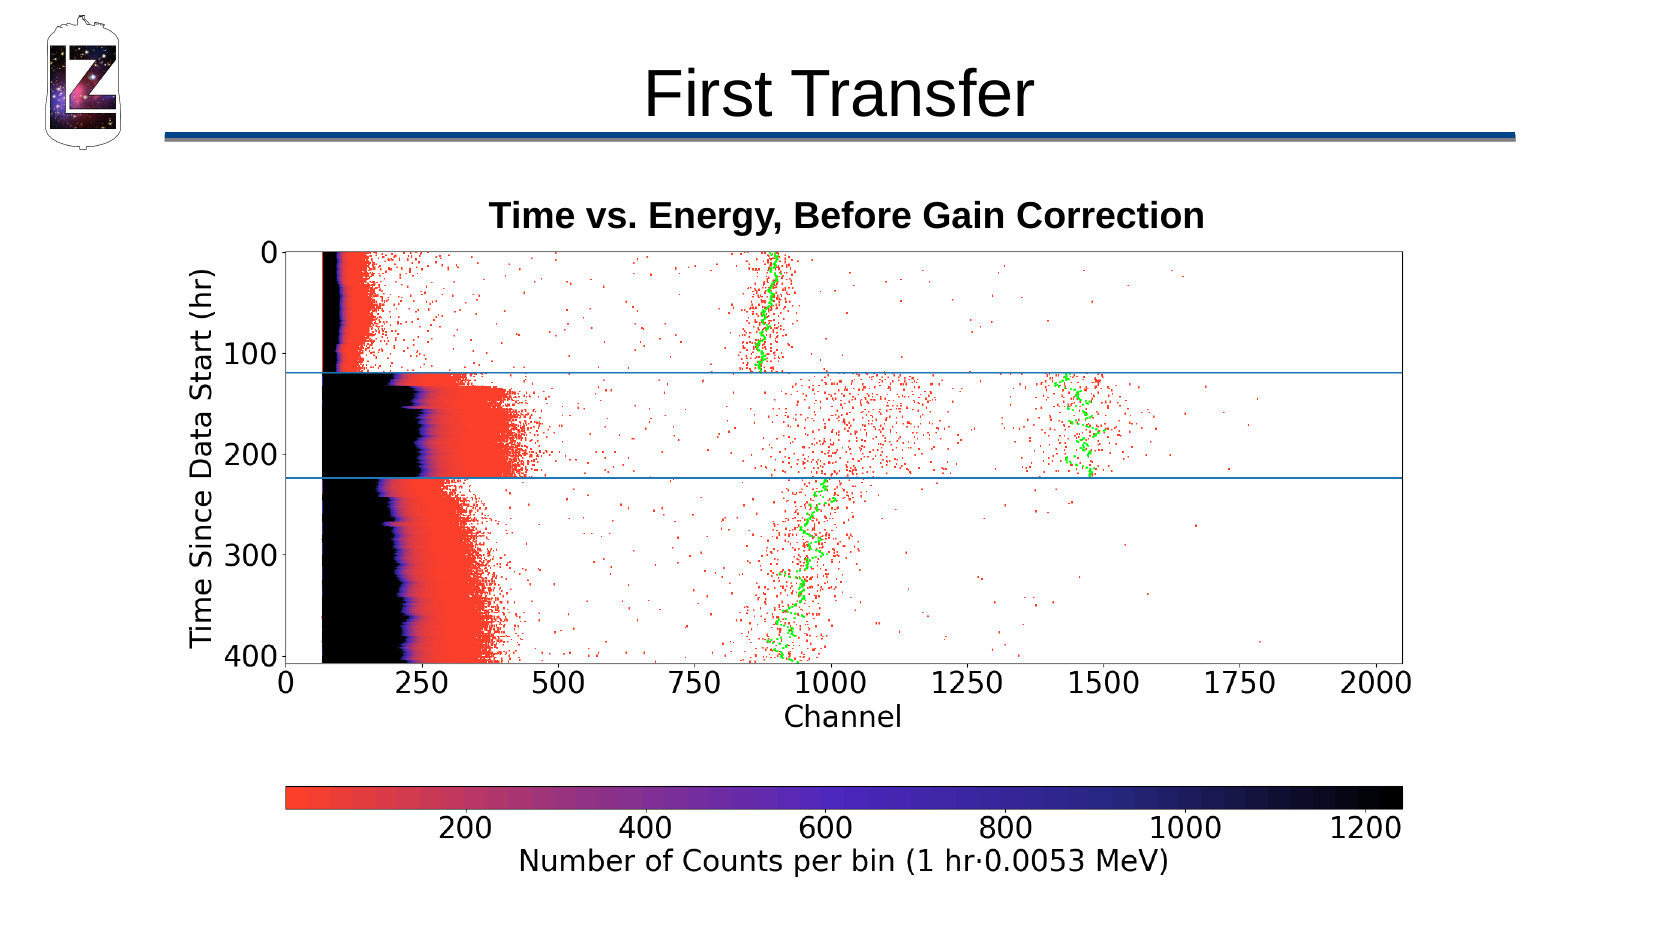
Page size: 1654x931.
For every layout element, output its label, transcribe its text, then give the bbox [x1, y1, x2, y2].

title First Transfer [165, 37, 1516, 151]
text_box Time vs. Energy, Before Gain Correction [345, 187, 1351, 245]
picture [15, 15, 151, 150]
picture [105, 164, 1546, 888]
